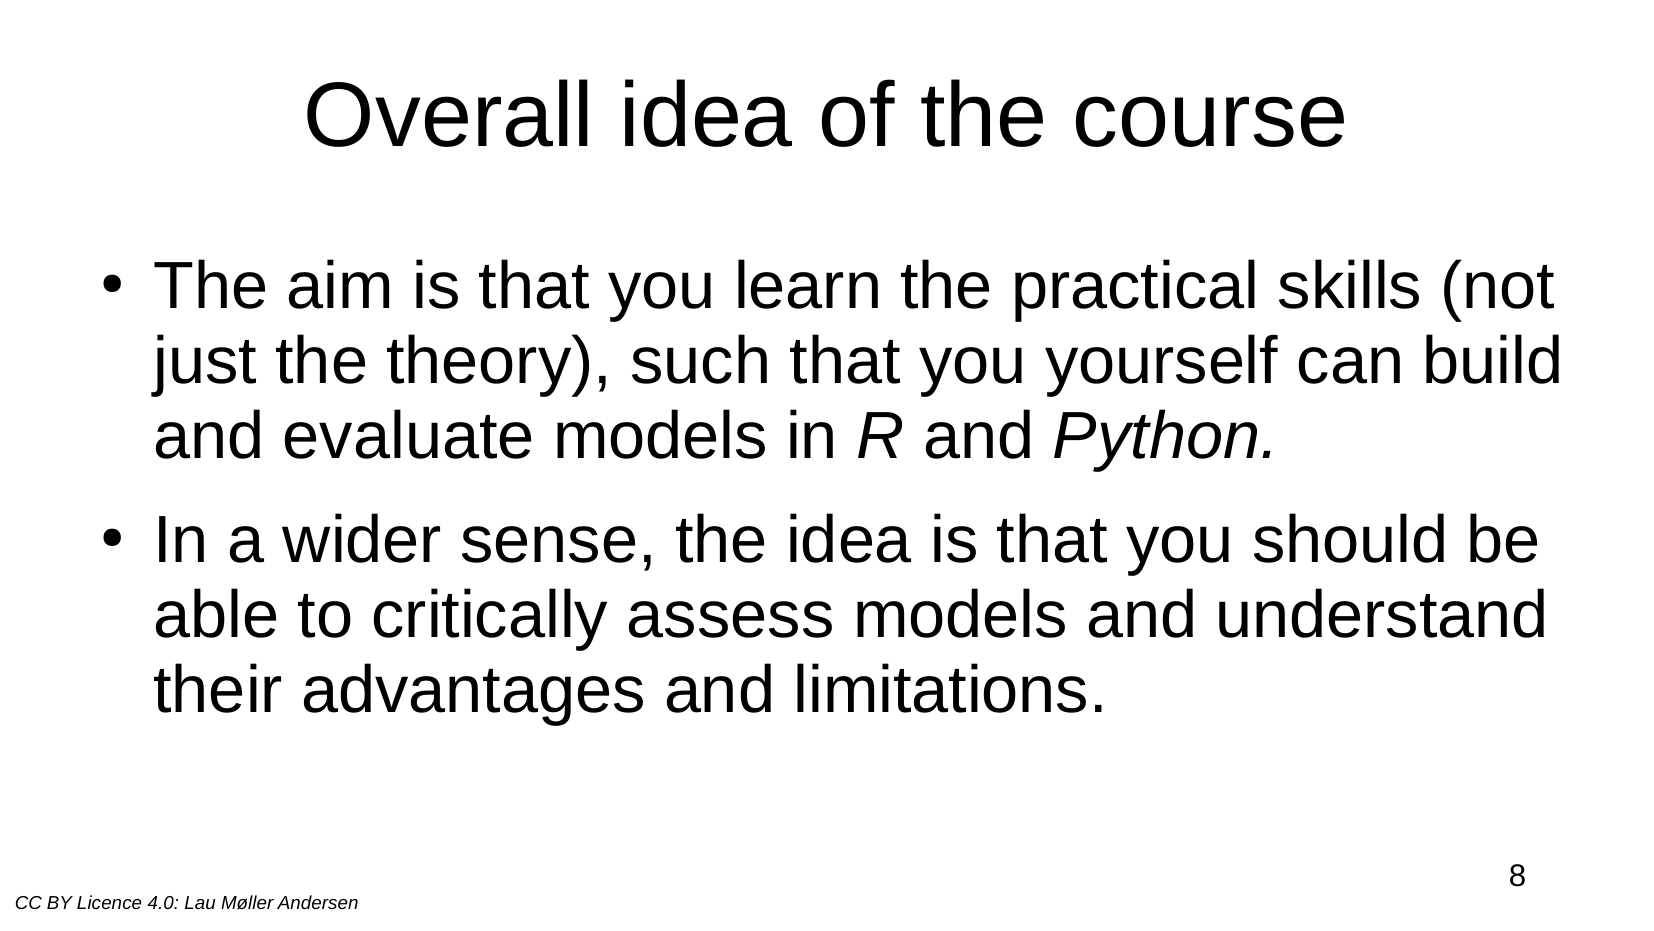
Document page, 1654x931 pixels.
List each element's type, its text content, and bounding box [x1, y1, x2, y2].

text_box CC BY Licence 4.0: Lau Møller Andersen [0, 885, 387, 921]
list The aim is that you learn the practical skills (not just the theory), such that you yourself can build and evaluate models in R and Python. In a wider sense, the idea is that you should be able to critically assess models and understand their advantages and limitations. [82, 217, 1571, 758]
text_box <nummer> [1494, 850, 1654, 921]
title Overall idea of the course [82, 37, 1571, 193]
